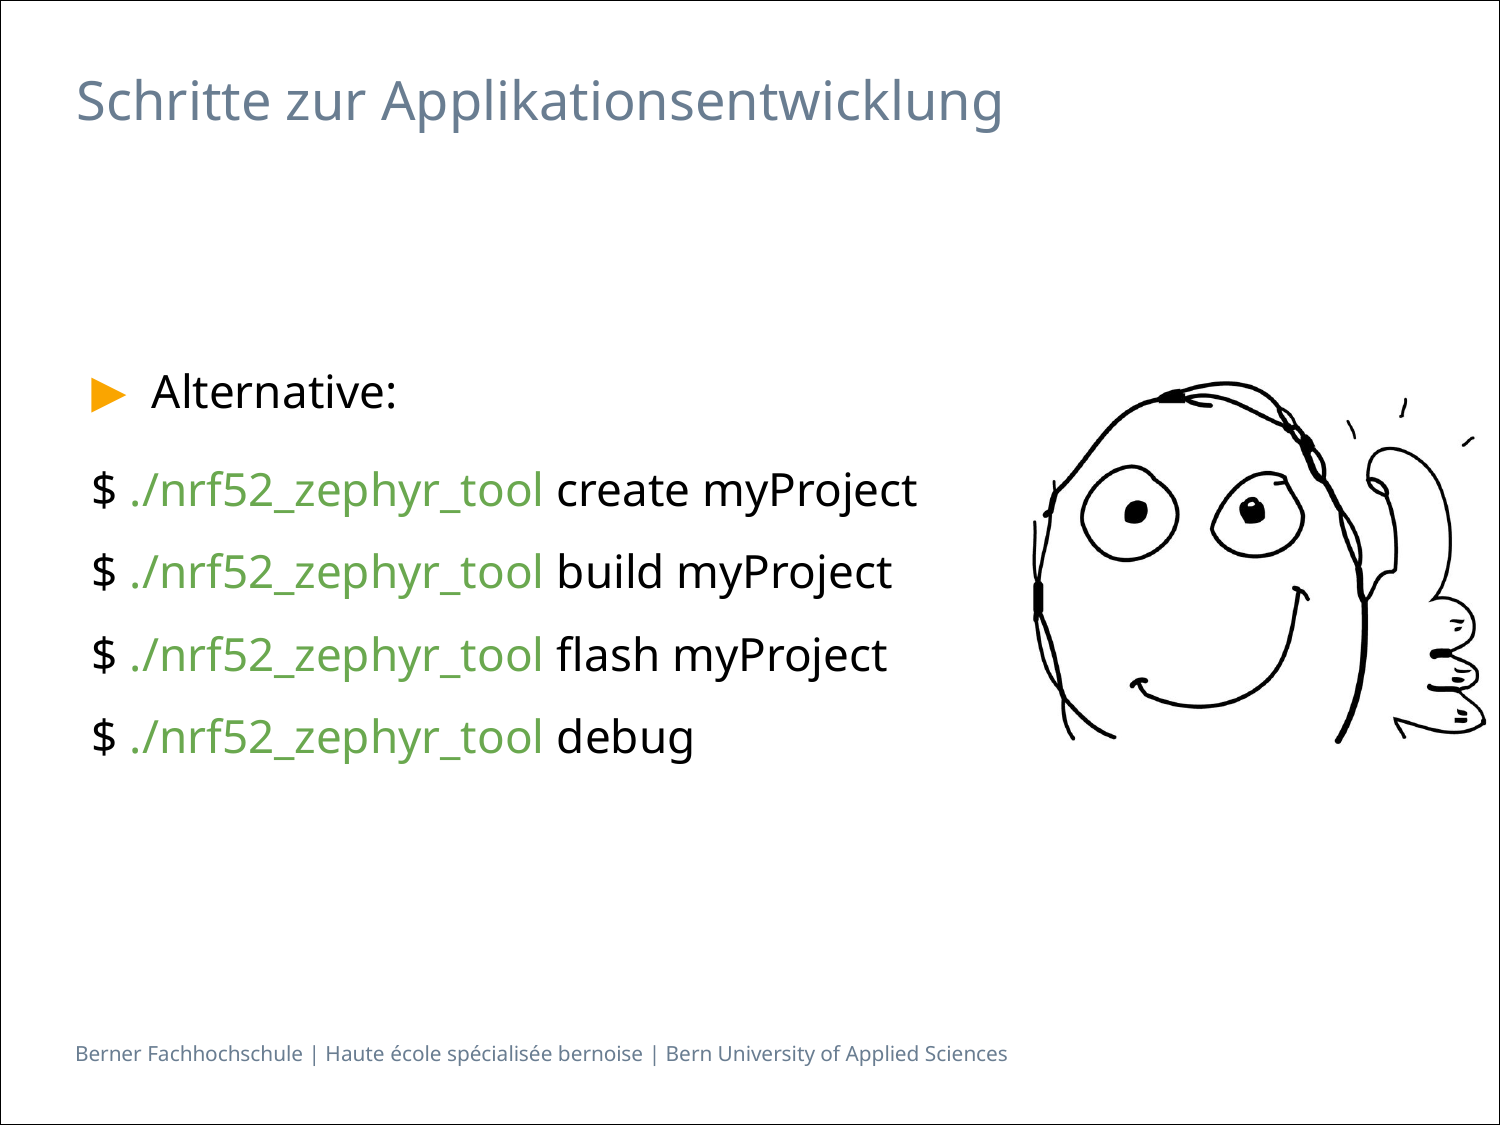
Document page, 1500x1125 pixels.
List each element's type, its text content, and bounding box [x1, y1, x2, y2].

picture [1032, 380, 1487, 745]
text_box $ ./nrf52_zephyr_tool create myProject $ ./nrf52_zephyr_tool build myProject $ ./nrf52_zephyr_tool flash myProject $ ./nrf52_zephyr_tool debug [76, 476, 1156, 720]
title Schritte zur Applikationsentwicklung [76, 59, 1418, 148]
list Alternative: [76, 354, 1033, 444]
